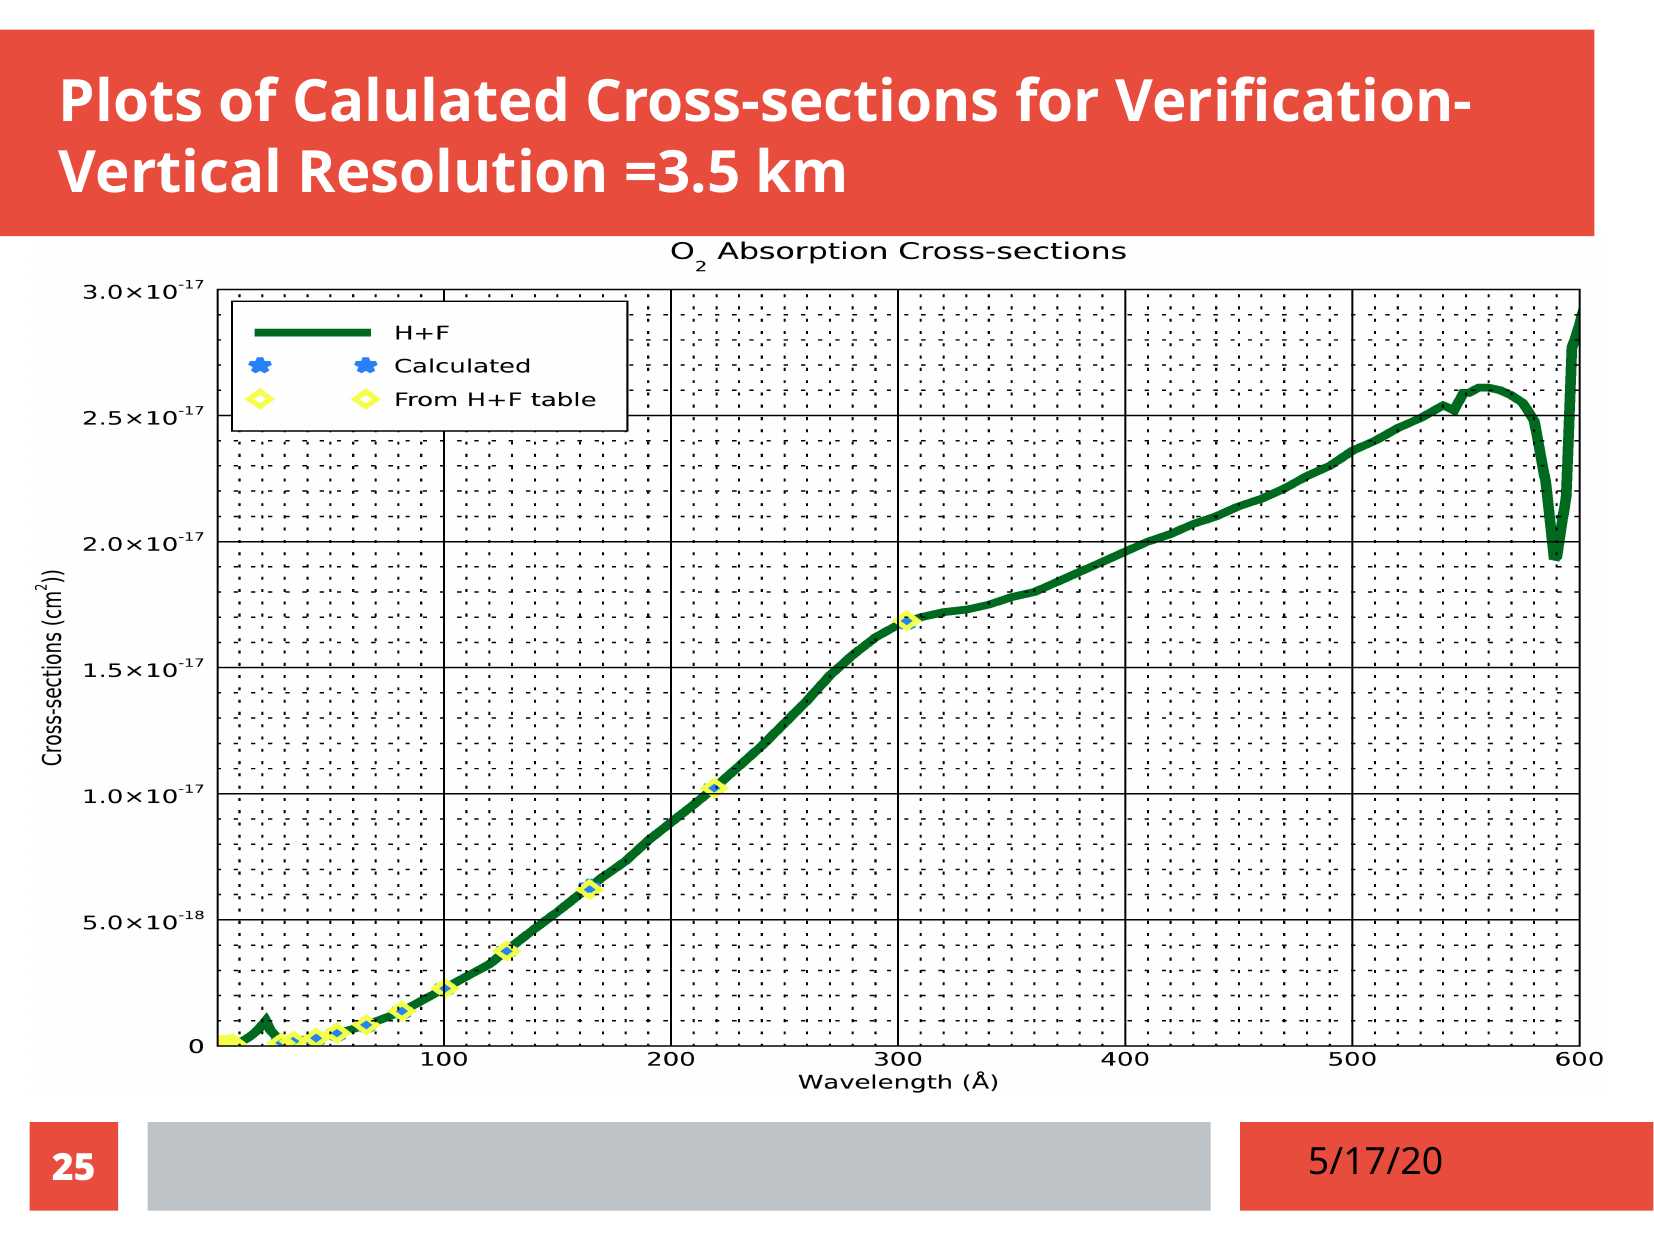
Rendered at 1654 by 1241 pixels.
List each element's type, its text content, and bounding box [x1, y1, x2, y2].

title [0, 1045, 1654, 1201]
title Plots of Calulated Cross-sections for Verification- Vertical Resolution =3.5 km [59, 59, 1595, 207]
picture [31, 239, 1606, 1096]
text_box 5/17/20 [1293, 1127, 1516, 1201]
